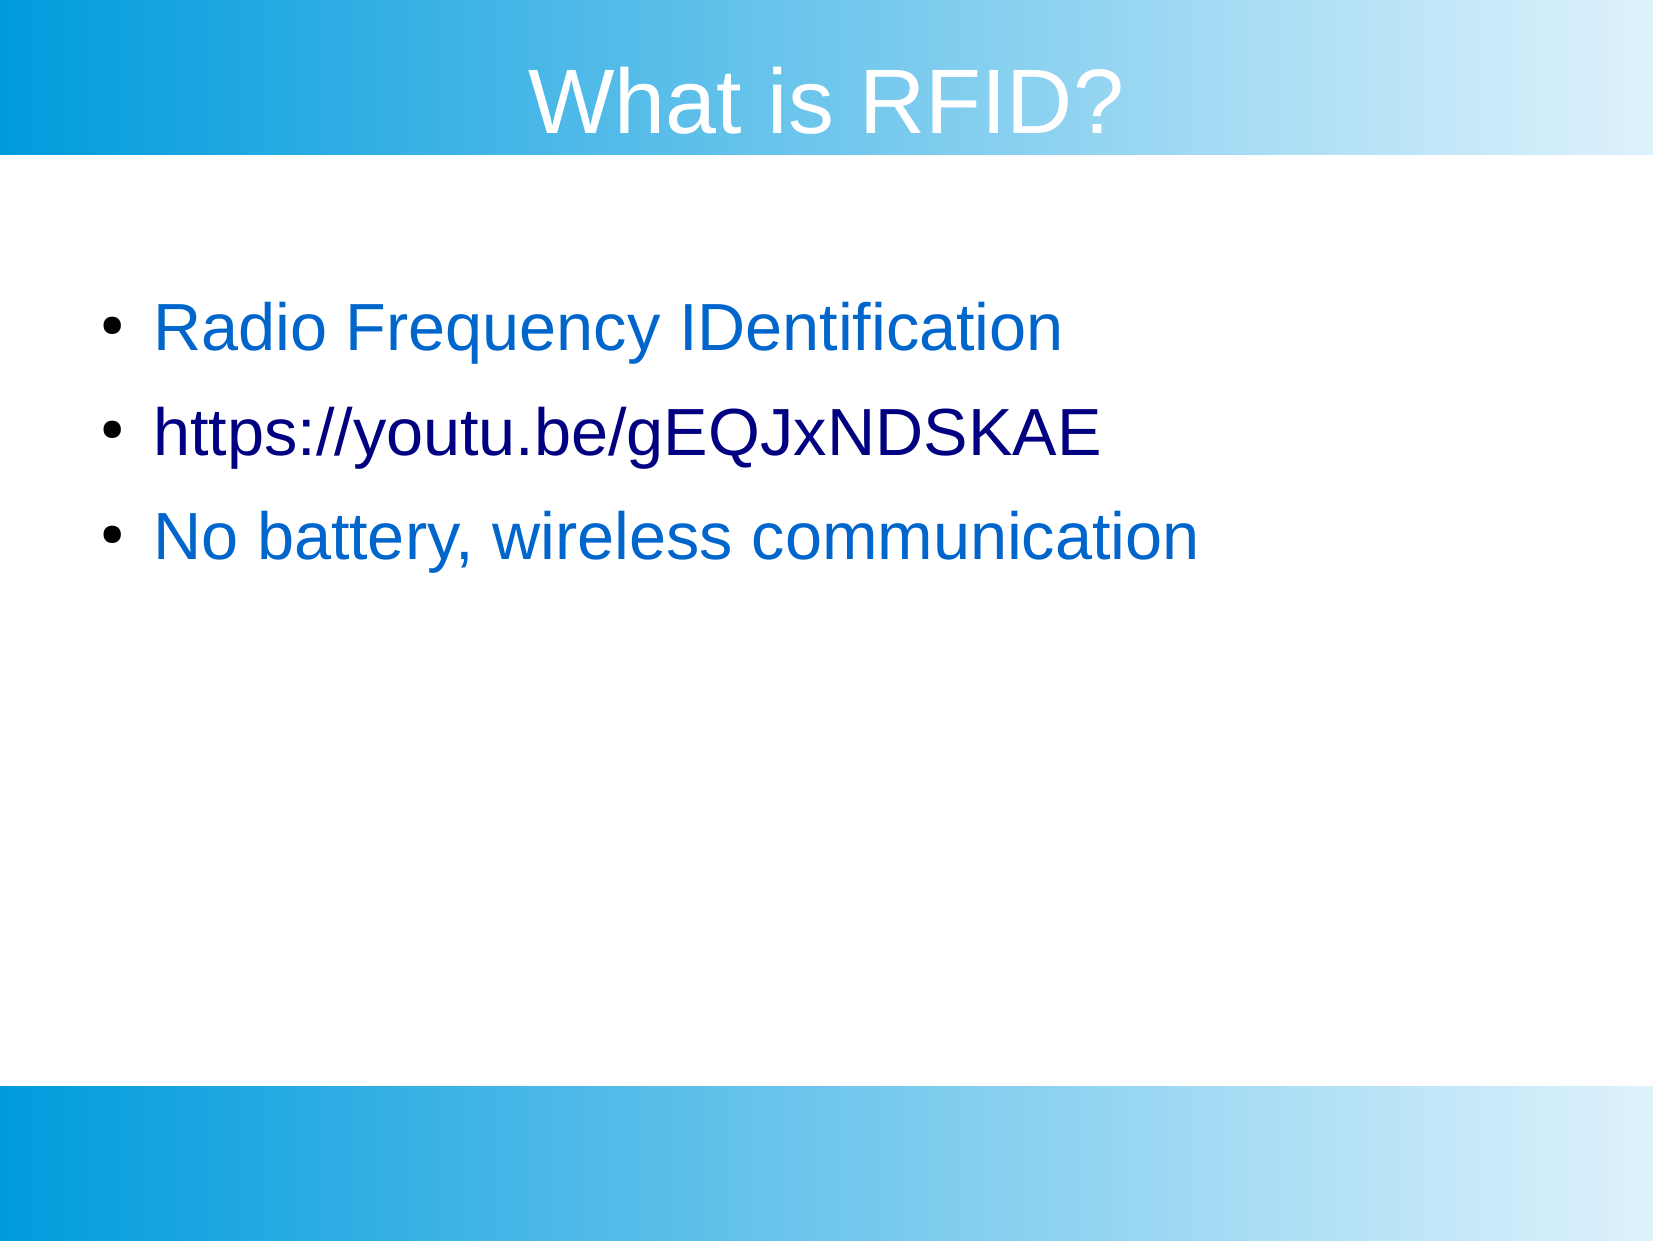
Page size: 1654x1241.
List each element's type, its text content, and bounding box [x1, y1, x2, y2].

list Radio Frequency IDentification https://youtu.be/gEQJxNDSKAE No battery, wireless communication [82, 290, 1571, 1010]
title What is RFID? [82, 49, 1571, 155]
